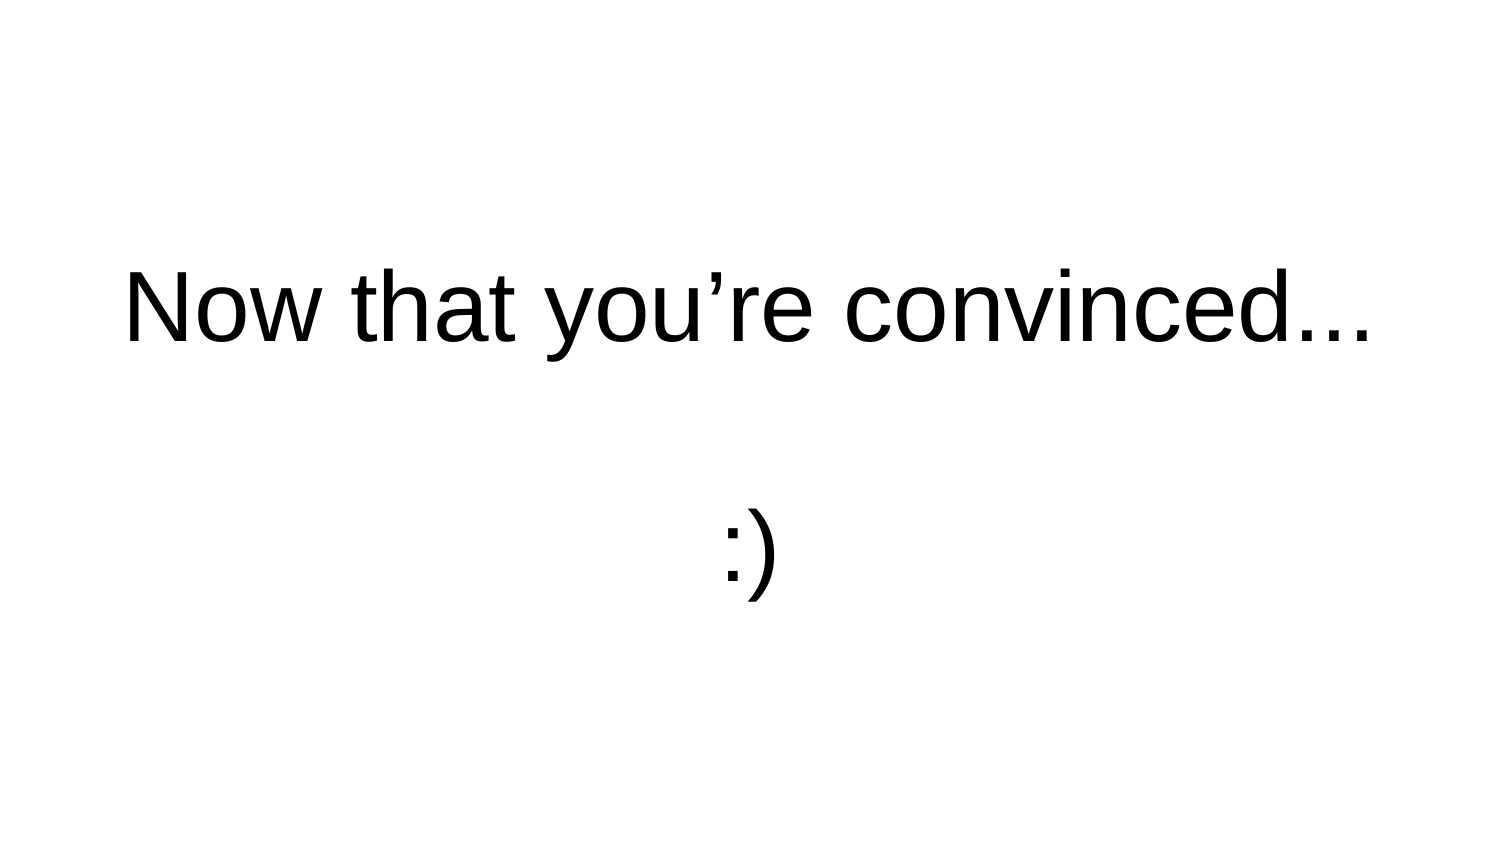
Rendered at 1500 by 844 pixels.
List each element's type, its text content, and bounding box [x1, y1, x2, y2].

title Now that you’re convinced... :) [67, 44, 1433, 799]
